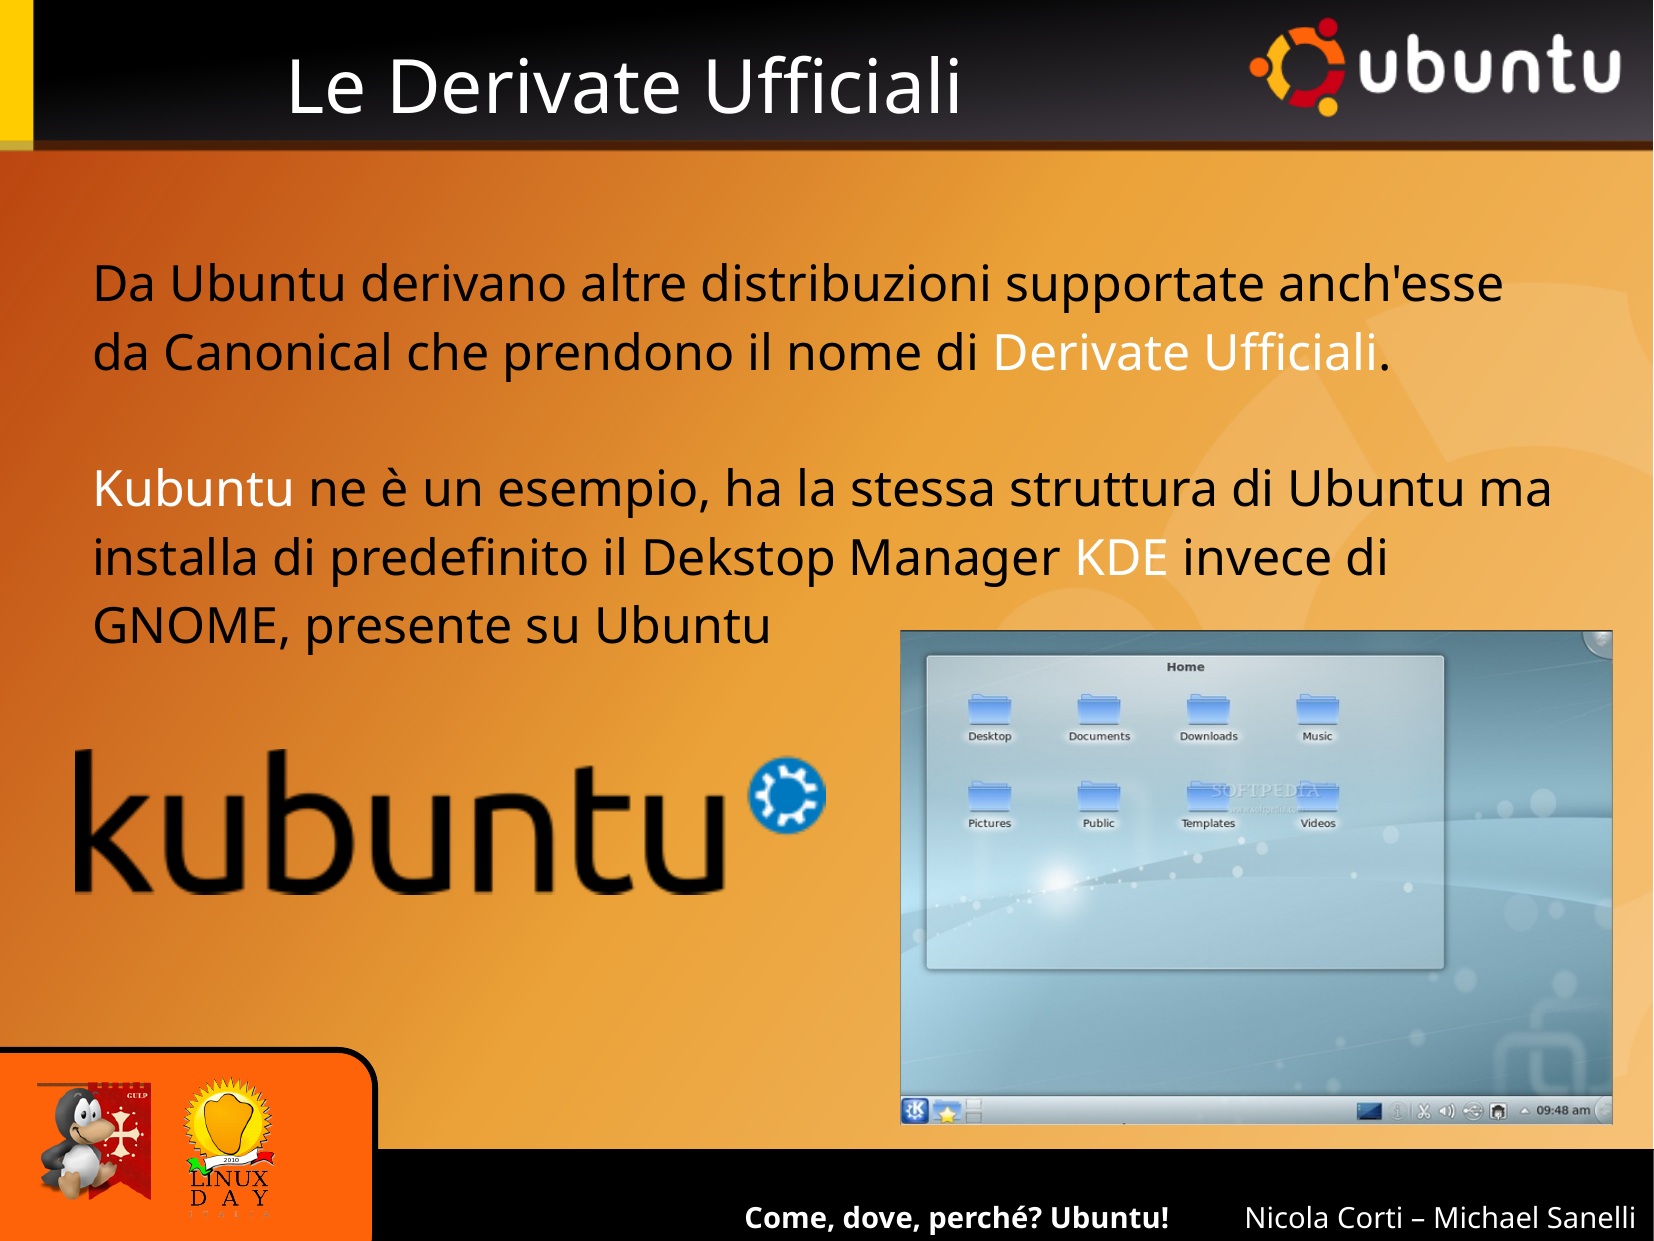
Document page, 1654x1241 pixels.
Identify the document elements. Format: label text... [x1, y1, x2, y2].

picture [183, 1076, 275, 1217]
picture [37, 1082, 151, 1200]
picture [0, 0, 1653, 1149]
text_box Da Ubuntu derivano altre distribuzioni supportate anch'esse da Canonical che prendono il nome di Derivate Ufficiali. Kubuntu ne è un esempio, ha la stessa struttura di Ubuntu ma installa di predefinito il Dekstop Manager KDE invece di GNOME, presente su Ubuntu [77, 241, 1578, 592]
title Le Derivate Ufficiali [49, 25, 1201, 143]
